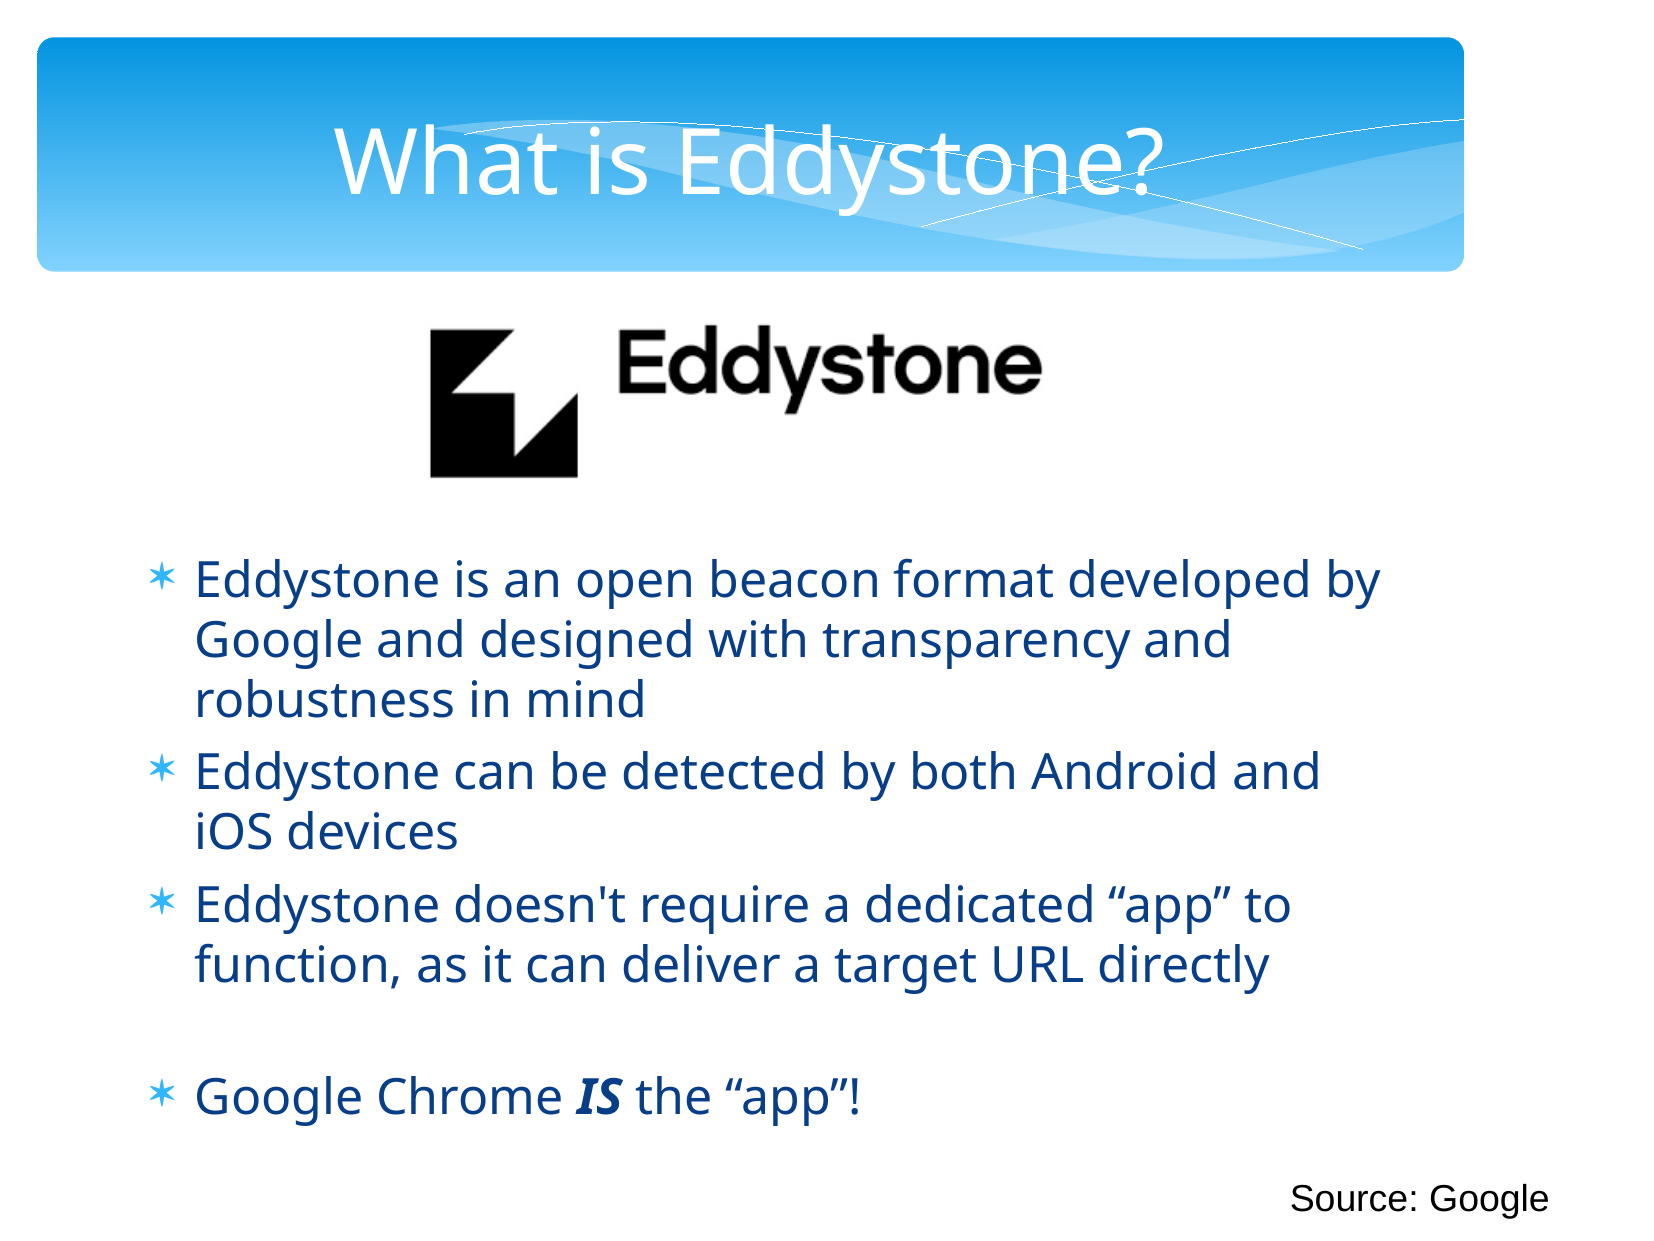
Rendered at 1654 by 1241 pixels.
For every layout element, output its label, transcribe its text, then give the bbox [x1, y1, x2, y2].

list Eddystone is an open beacon format developed by Google and designed with transparency and robustness in mind Eddystone can be detected by both Android and iOS devices Eddystone doesn't require a dedicated “app” to function, as it can deliver a target URL directly Google Chrome IS the “app”! [135, 540, 1426, 1156]
text_box Source: Google [1274, 1169, 1605, 1232]
title What is Eddystone? [44, 40, 1455, 276]
picture [423, 299, 1051, 497]
